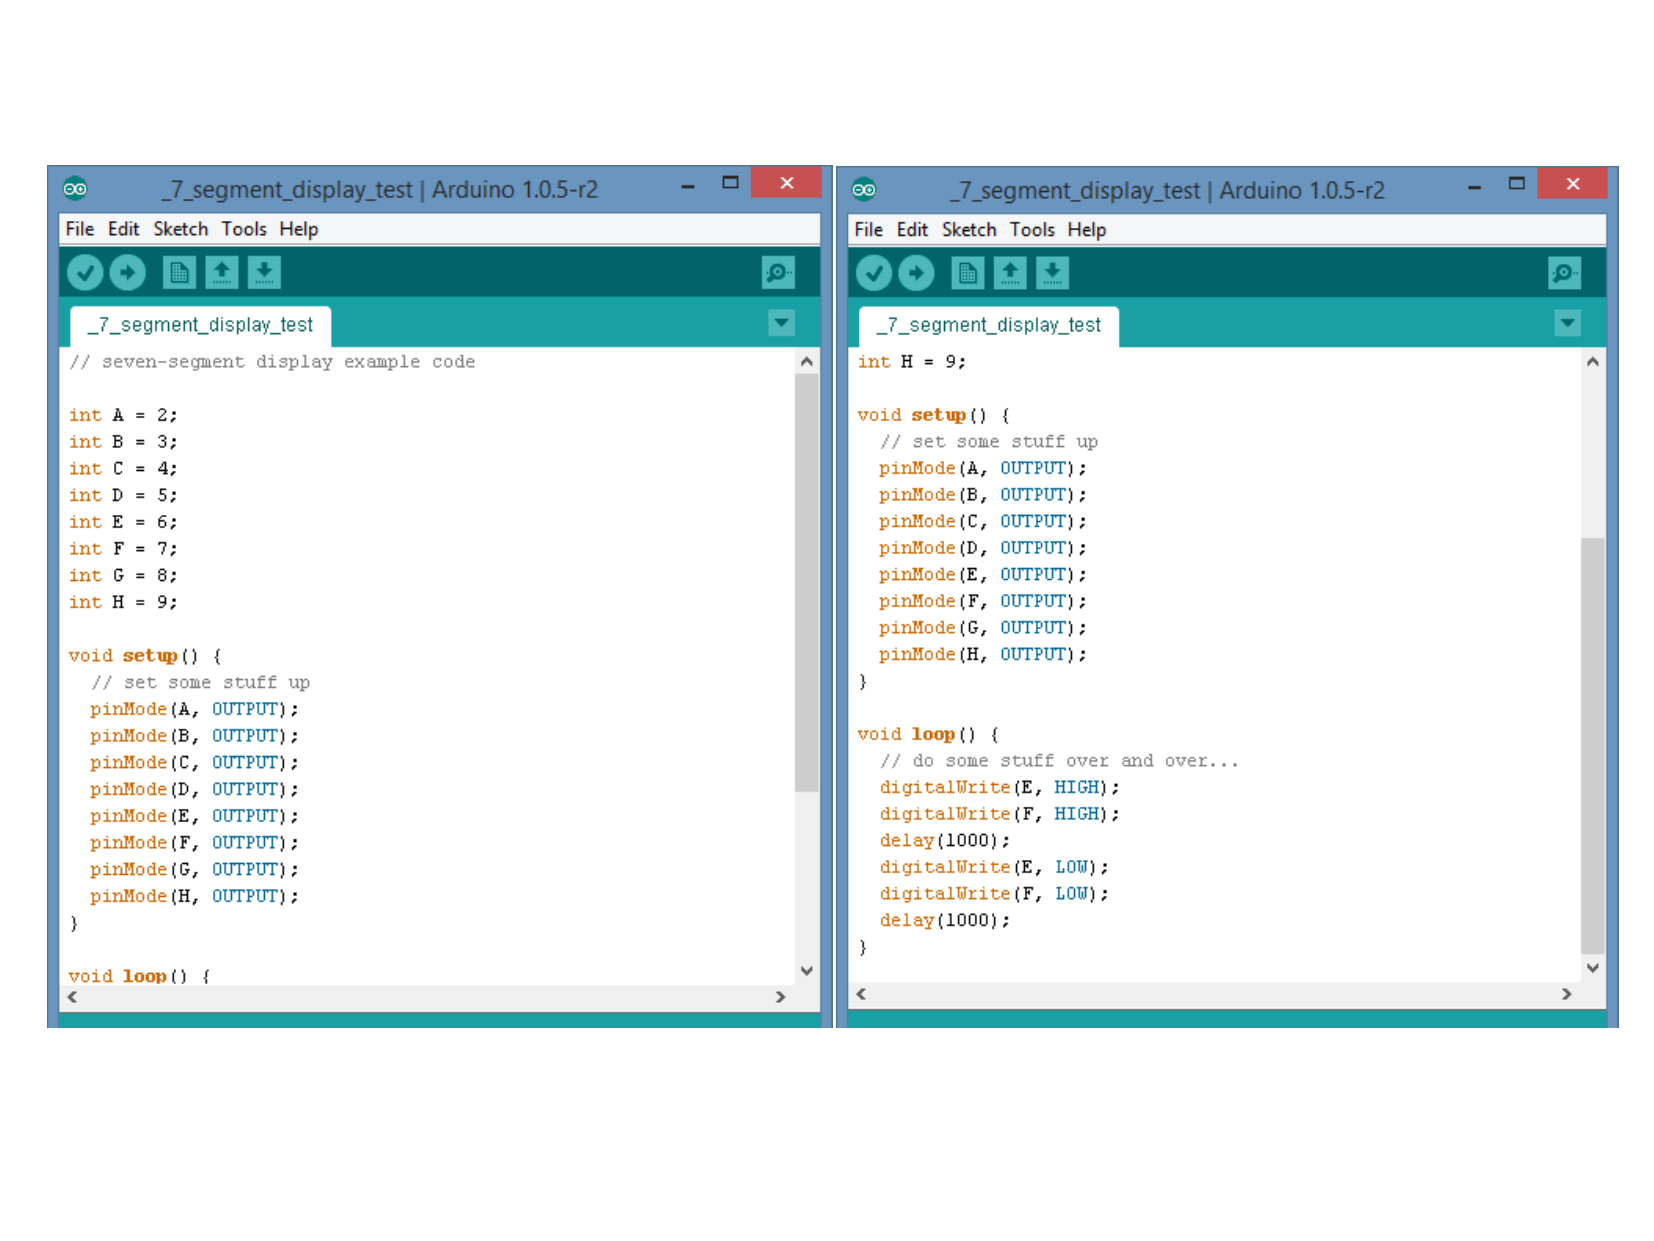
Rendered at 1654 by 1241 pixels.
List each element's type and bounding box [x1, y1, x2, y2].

picture [47, 165, 833, 1028]
picture [836, 166, 1619, 1028]
